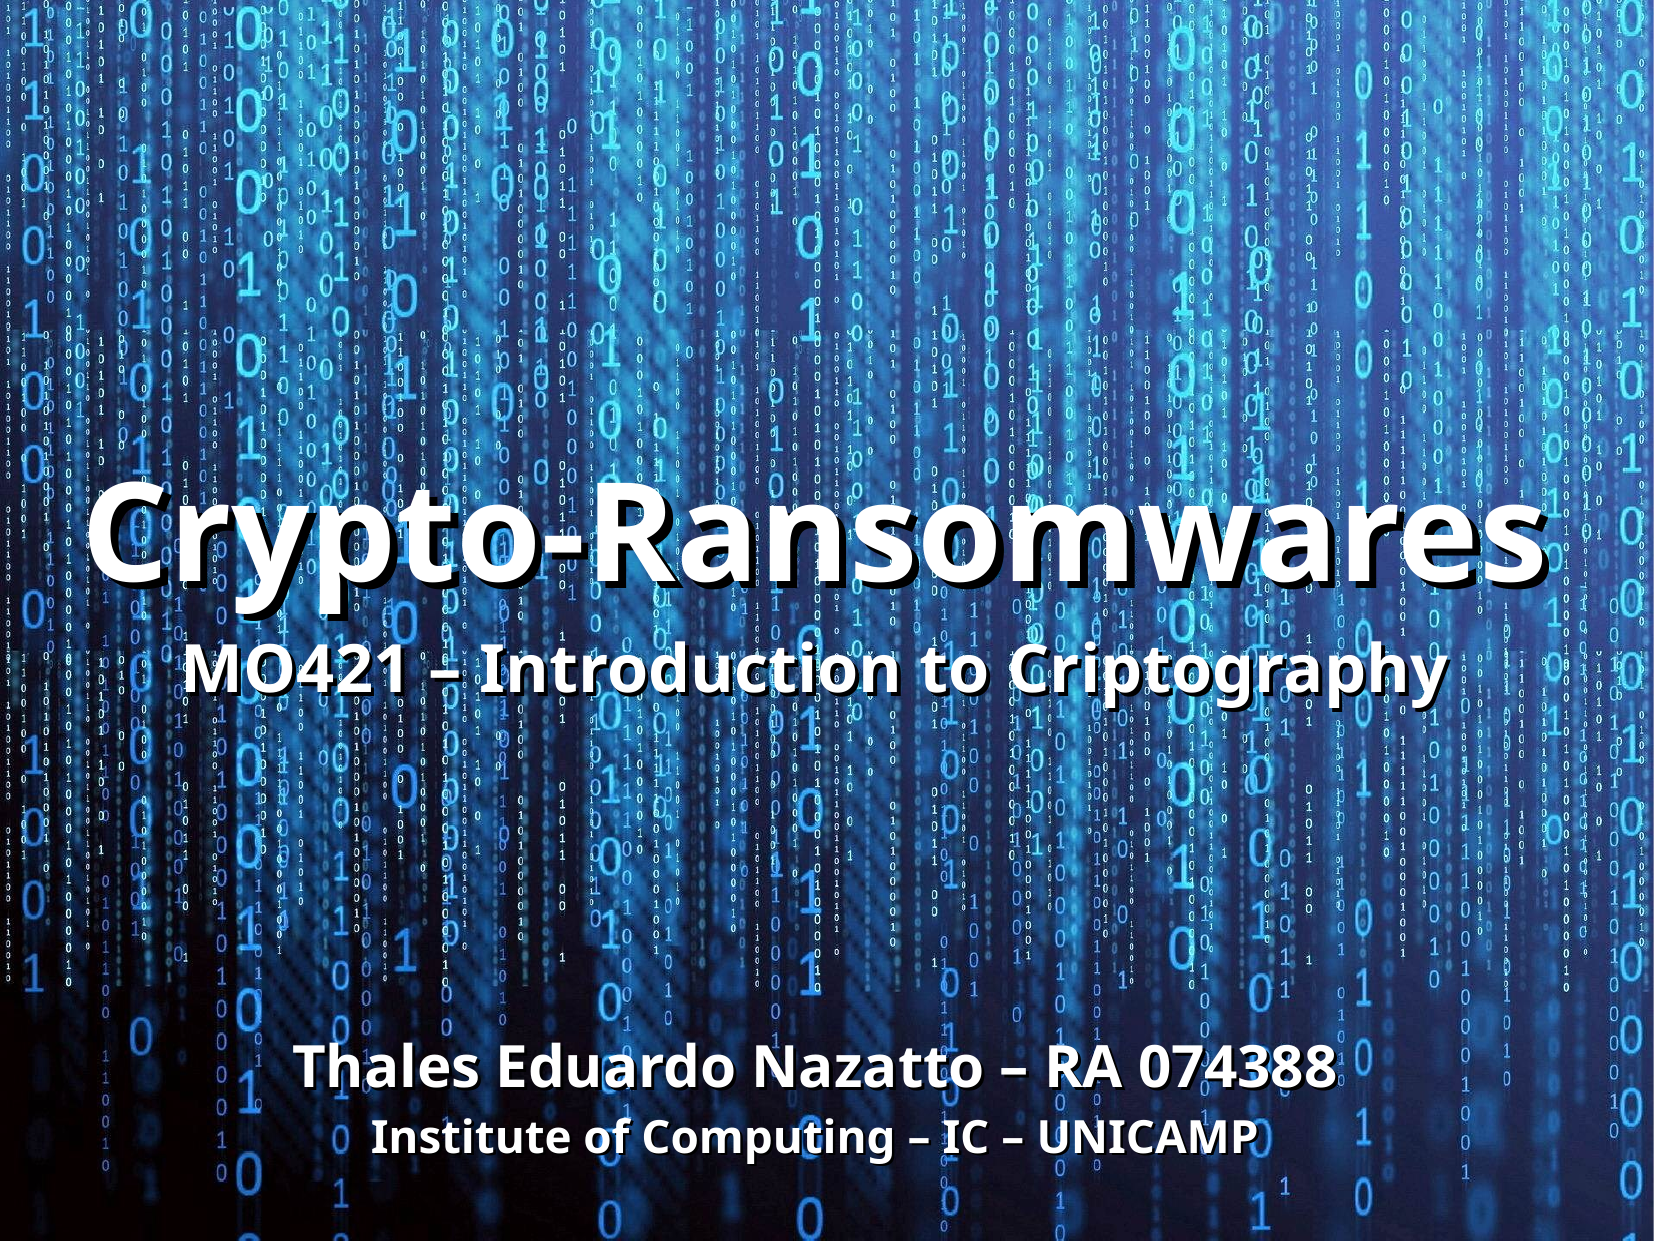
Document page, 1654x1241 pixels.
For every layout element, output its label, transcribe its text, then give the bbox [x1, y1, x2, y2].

subtitle Crypto-Ransomwares MO421 – Introduction to Criptography Thales Eduardo Nazatto – RA 074388 Institute of Computing – IC – UNICAMP [70, 141, 1559, 1119]
picture [0, 0, 1654, 1241]
